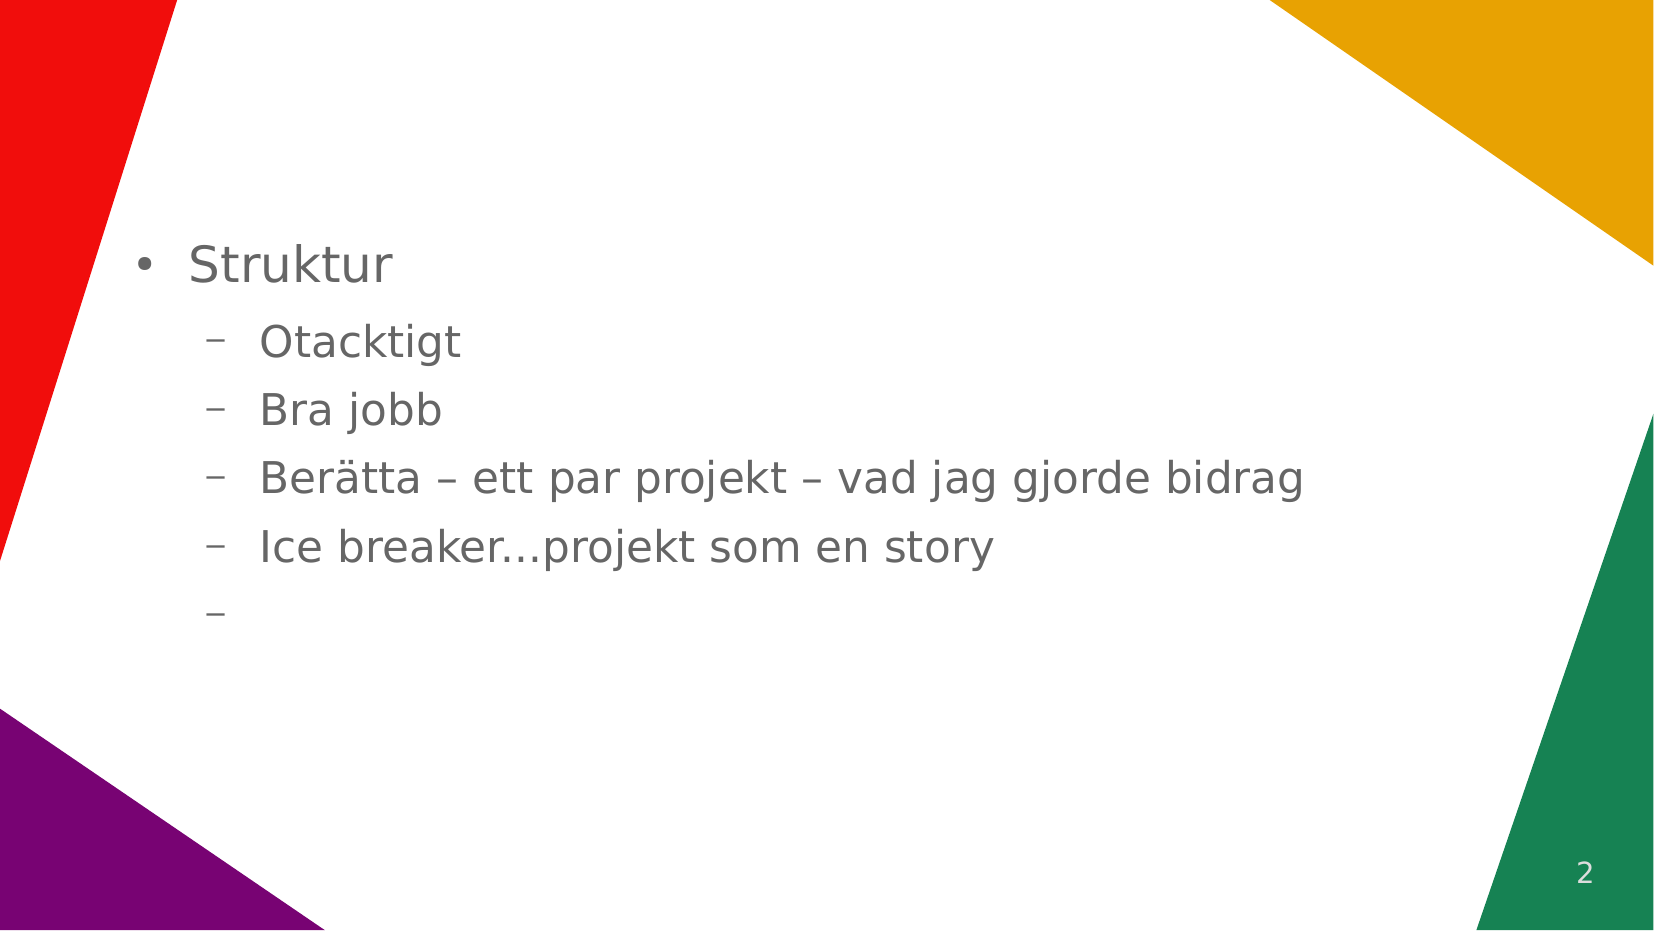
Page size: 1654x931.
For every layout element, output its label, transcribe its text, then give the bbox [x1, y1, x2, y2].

list Struktur Otacktigt Bra jobb Berätta – ett par projekt – vad jag gjorde bidrag Ice breaker...projekt som en story [118, 236, 1536, 827]
